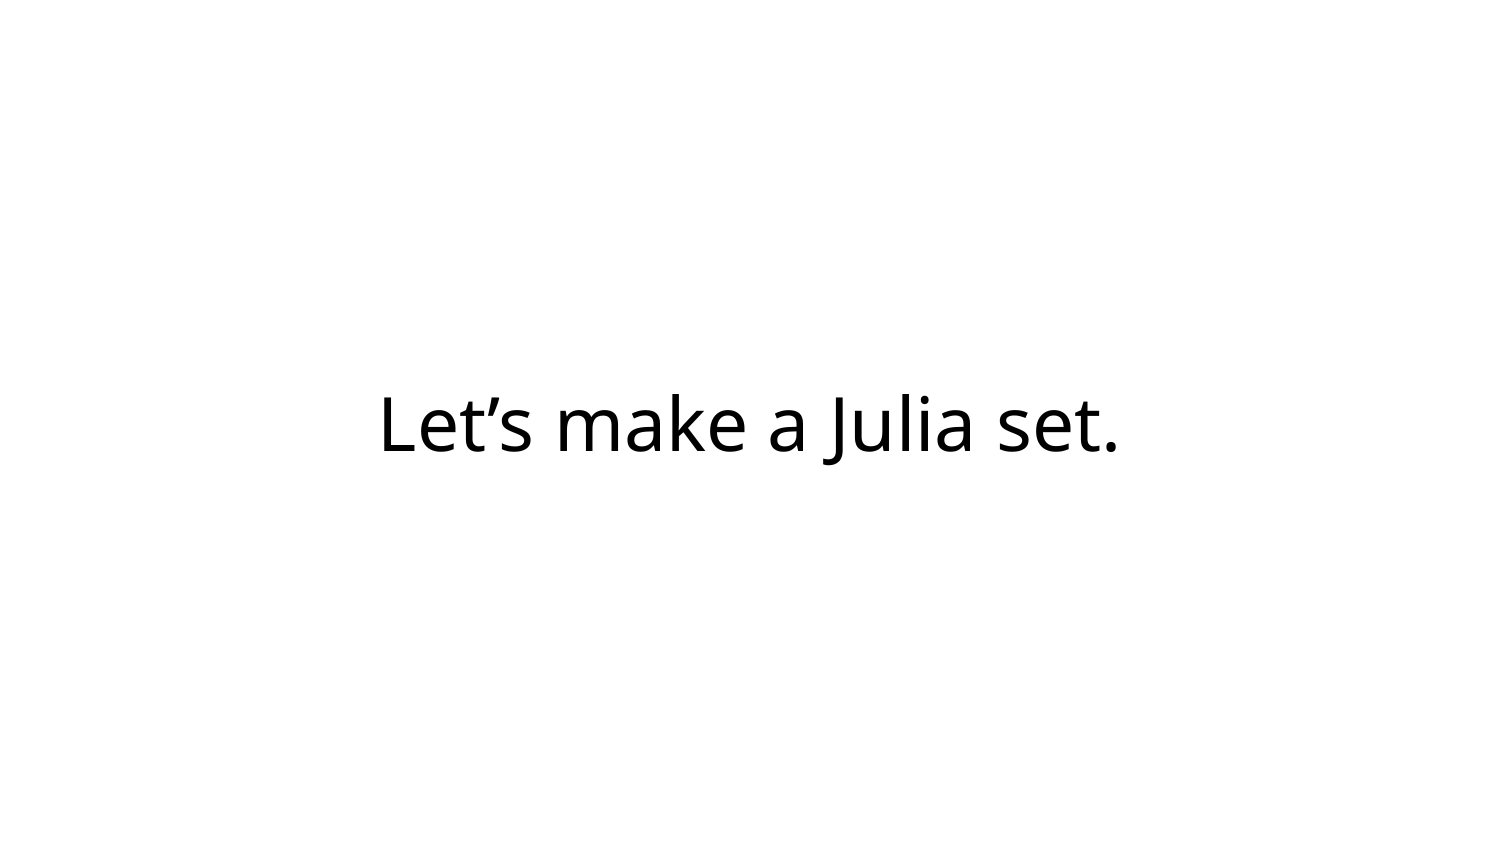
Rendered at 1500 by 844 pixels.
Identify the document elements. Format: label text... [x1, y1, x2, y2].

title Let’s make a Julia set. [51, 352, 1449, 491]
